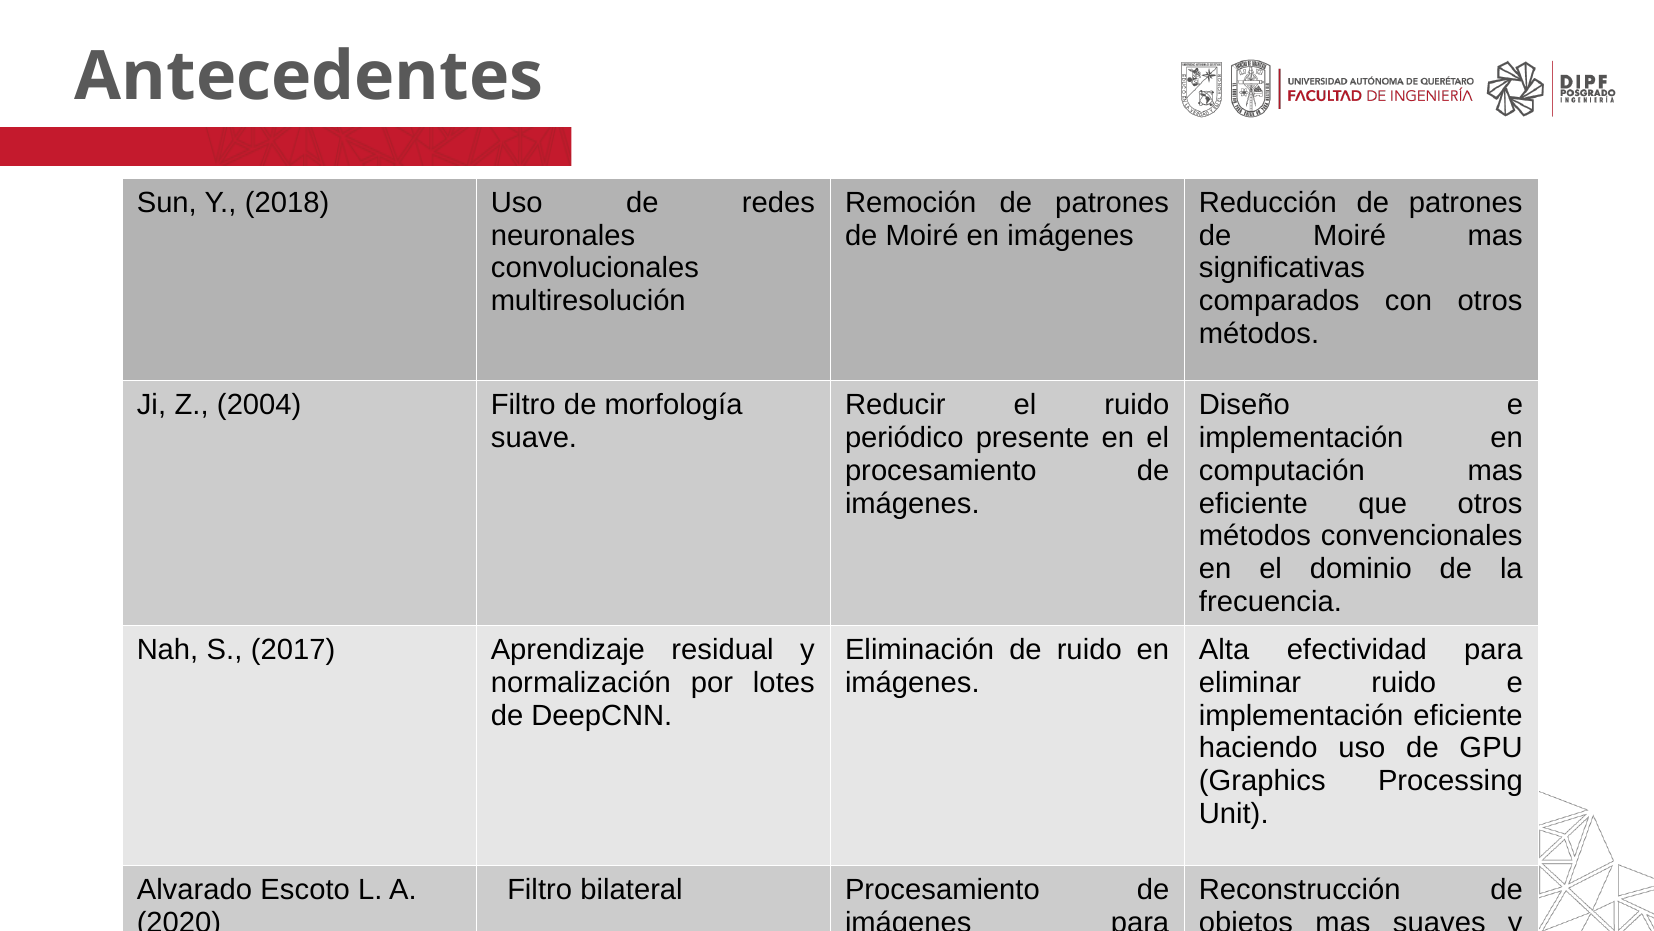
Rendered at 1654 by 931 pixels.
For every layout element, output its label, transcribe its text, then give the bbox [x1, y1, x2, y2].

table_cell Reducir el ruido periódico presente en el procesamiento de imágenes. [831, 381, 1184, 625]
picture [1176, 54, 1620, 133]
table_cell Alvarado Escoto L. A. (2020) [123, 866, 476, 931]
table_header Uso de redes neuronales convolucionales multiresolución [477, 179, 830, 380]
table_cell Diseño e implementación en computación mas eficiente que otros métodos convencionales en el dominio de la frecuencia. [1185, 381, 1538, 625]
picture [1539, 781, 1654, 931]
table_cell Eliminación de ruido en imágenes. [831, 626, 1184, 865]
table_cell Aprendizaje residual y normalización por lotes de DeepCNN. [477, 626, 830, 865]
table_cell Ji, Z., (2004) [123, 381, 476, 625]
text_box Antecedentes [54, 11, 572, 127]
table_cell Filtro de morfología suave. [477, 381, 830, 625]
table_cell Reconstrucción de objetos mas suaves y mejor estimación de alturas de los objetos reconstruidos. [1185, 866, 1538, 931]
picture [0, 127, 572, 166]
table_cell Procesamiento de imágenes para reconstrucción de objetos 3D. [831, 866, 1184, 931]
table_cell Alta efectividad para eliminar ruido e implementación eficiente haciendo uso de GPU (Graphics Processing Unit). [1185, 626, 1538, 865]
table_header Remoción de patrones de Moiré en imágenes [831, 179, 1184, 380]
table_header Reducción de patrones de Moiré mas significativas comparados con otros métodos. [1185, 179, 1538, 380]
table_header Sun, Y., (2018) [123, 179, 476, 380]
table_cell Nah, S., (2017) [123, 626, 476, 865]
table_cell Filtro bilateral [477, 866, 830, 931]
